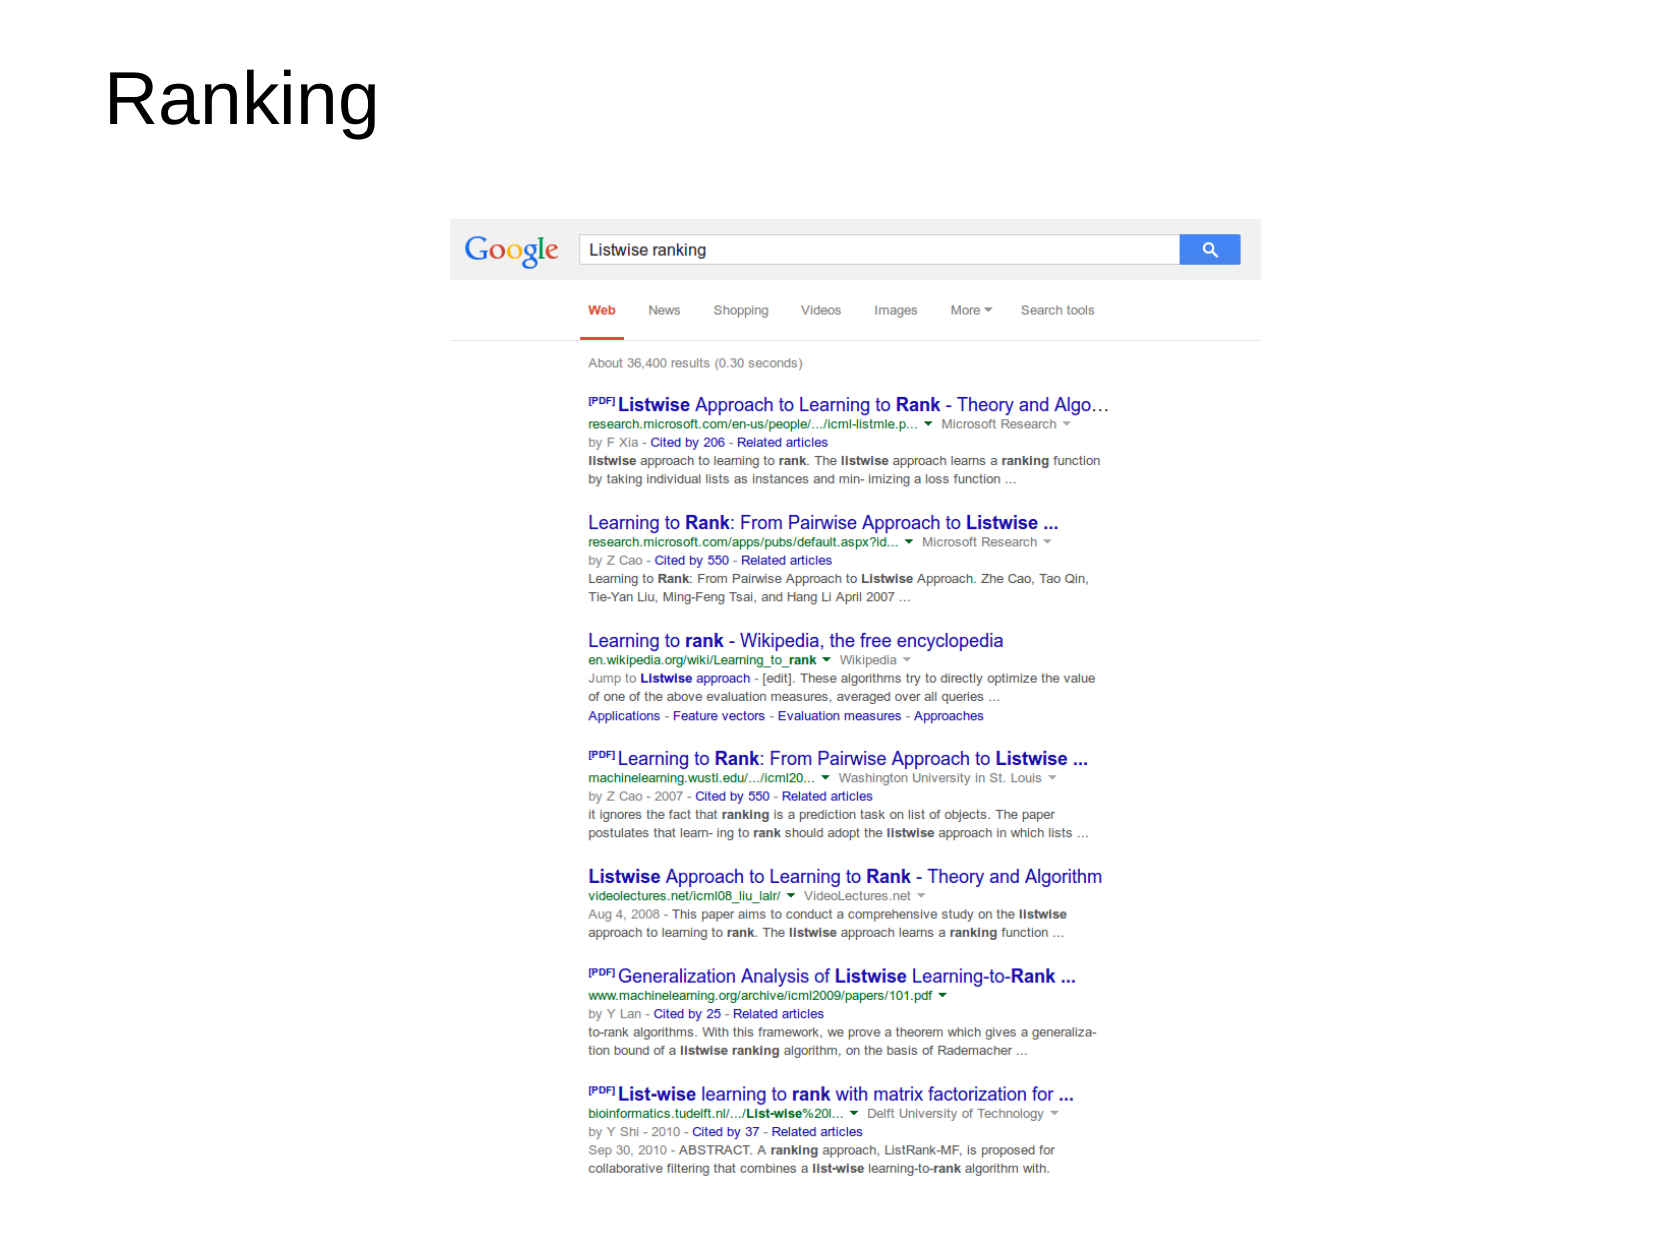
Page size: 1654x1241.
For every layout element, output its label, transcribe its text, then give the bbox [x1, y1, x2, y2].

picture [450, 219, 1261, 1186]
text_box Ranking [90, 49, 1261, 149]
